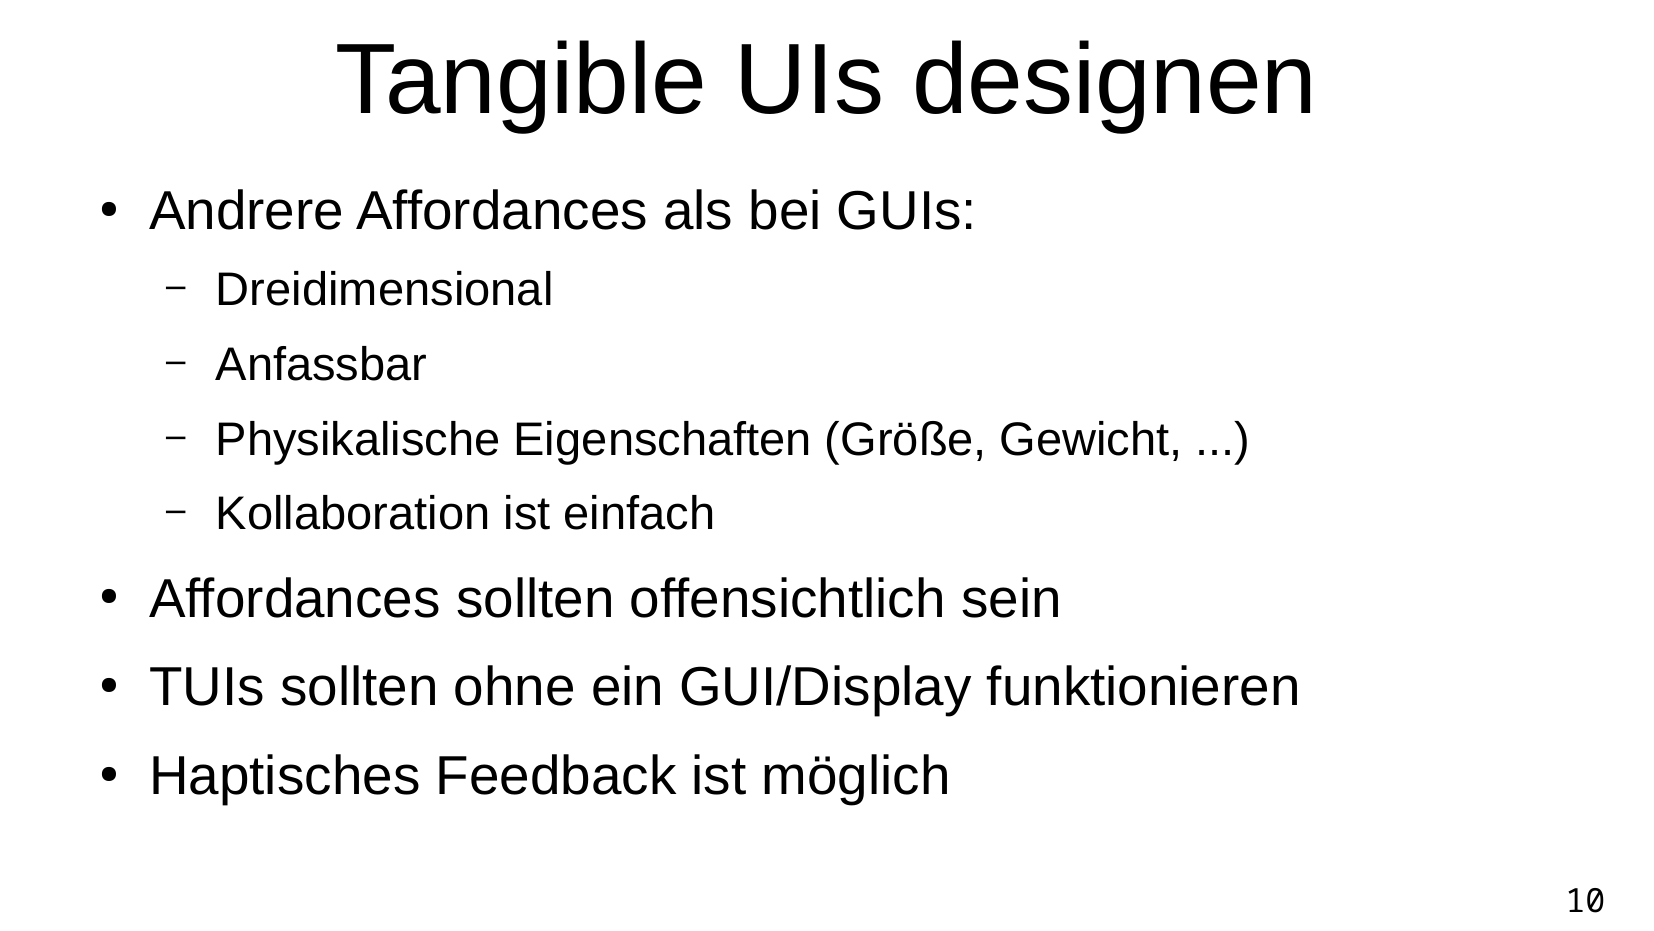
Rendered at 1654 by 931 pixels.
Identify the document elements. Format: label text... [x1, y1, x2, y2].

list Andrere Affordances als bei GUIs: Dreidimensional Anfassbar Physikalische Eigenschaften (Größe, Gewicht, ...) Kollaboration ist einfach Affordances sollten offensichtlich sein TUIs sollten ohne ein GUI/Display funktionieren Haptisches Feedback ist möglich [82, 180, 1571, 811]
title Tangible UIs designen [82, 1, 1571, 157]
